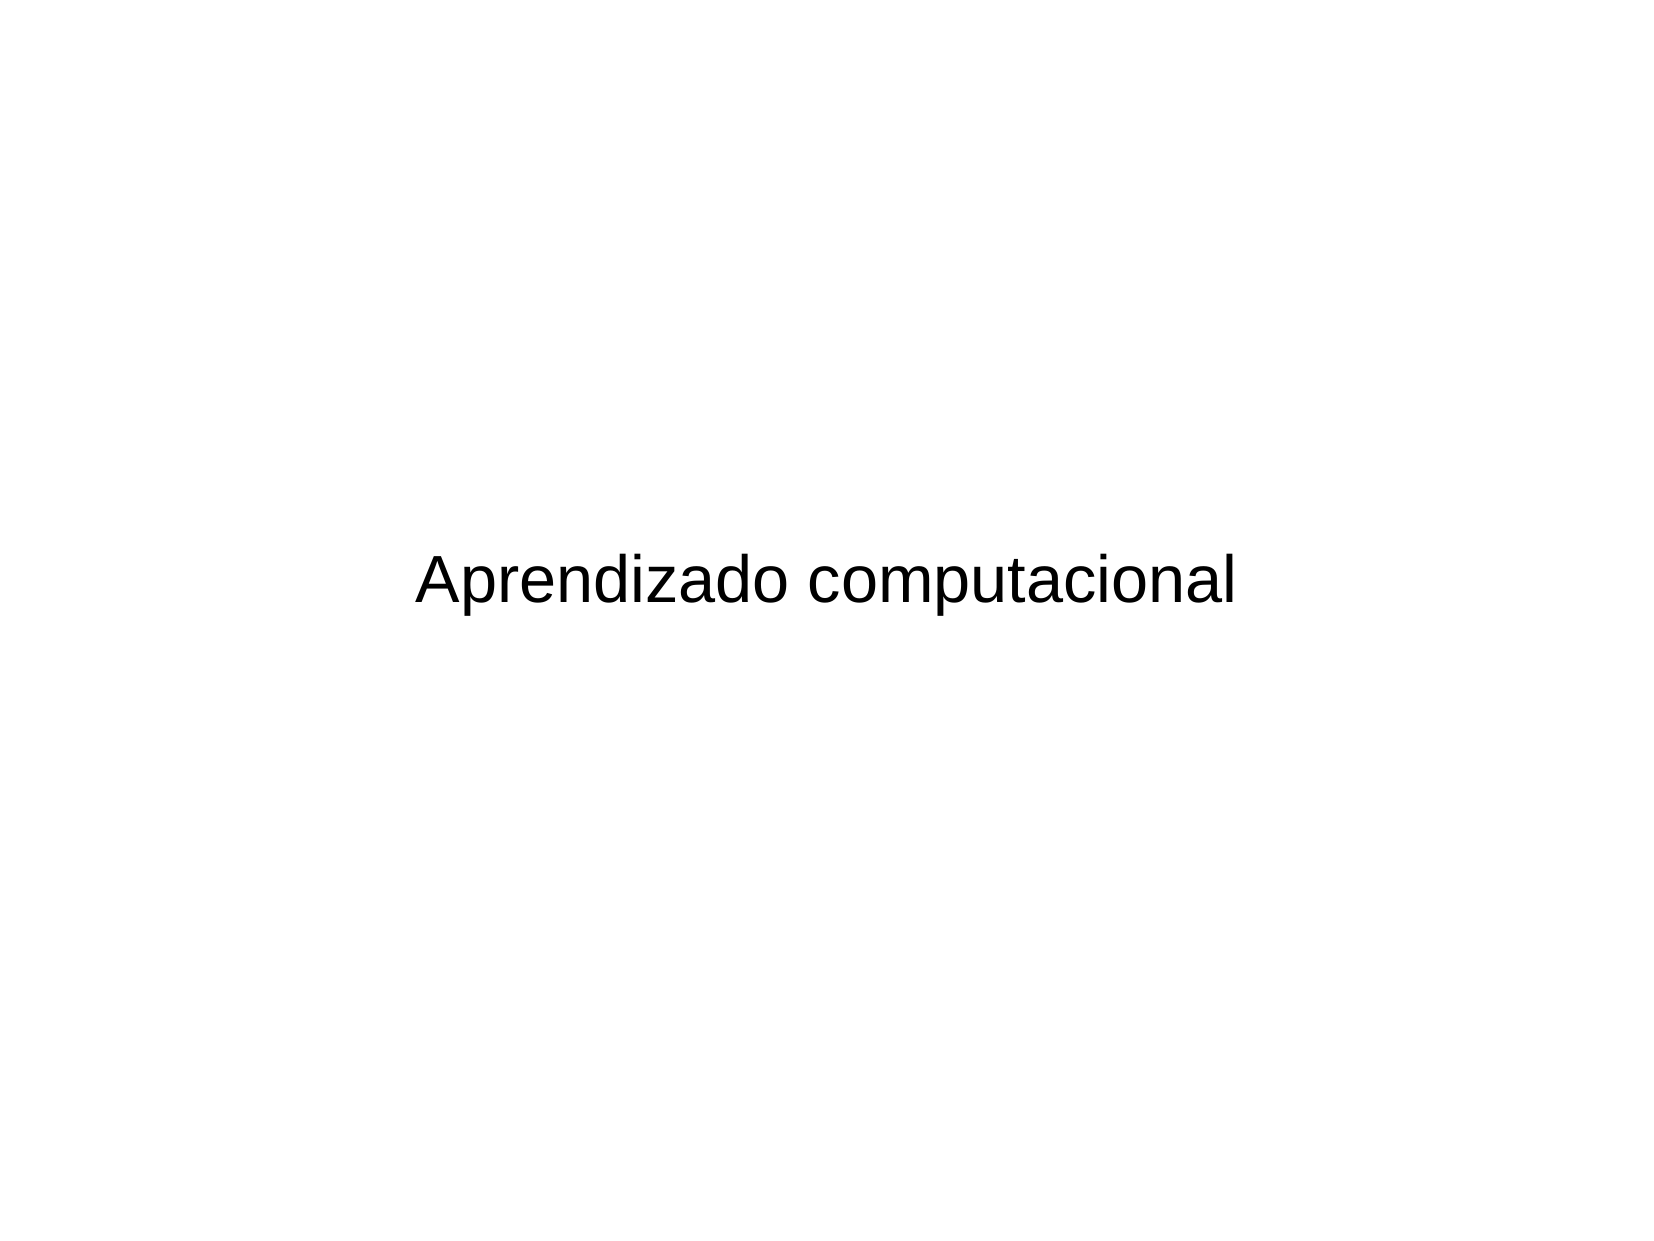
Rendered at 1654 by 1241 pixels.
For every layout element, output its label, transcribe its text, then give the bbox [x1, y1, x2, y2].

subtitle Aprendizado computacional [82, 49, 1571, 1109]
